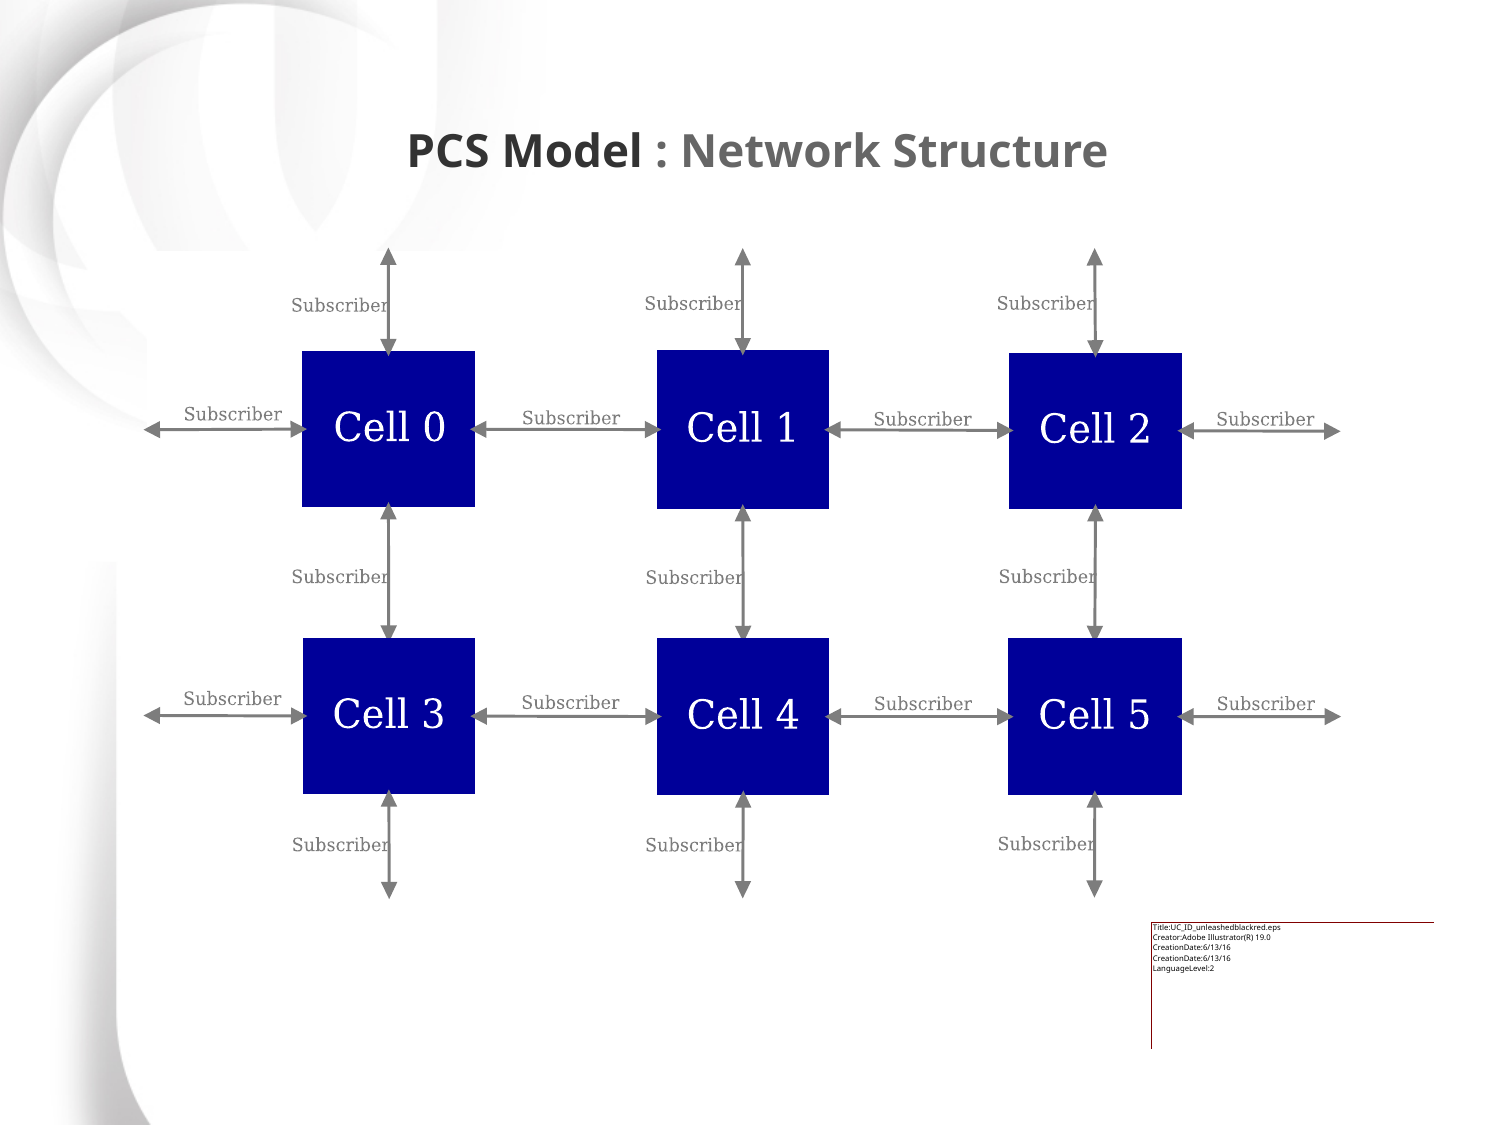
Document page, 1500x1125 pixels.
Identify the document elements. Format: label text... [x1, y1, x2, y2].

picture [0, 0, 1500, 1125]
title PCS Model : Network Structure [120, 58, 1395, 240]
